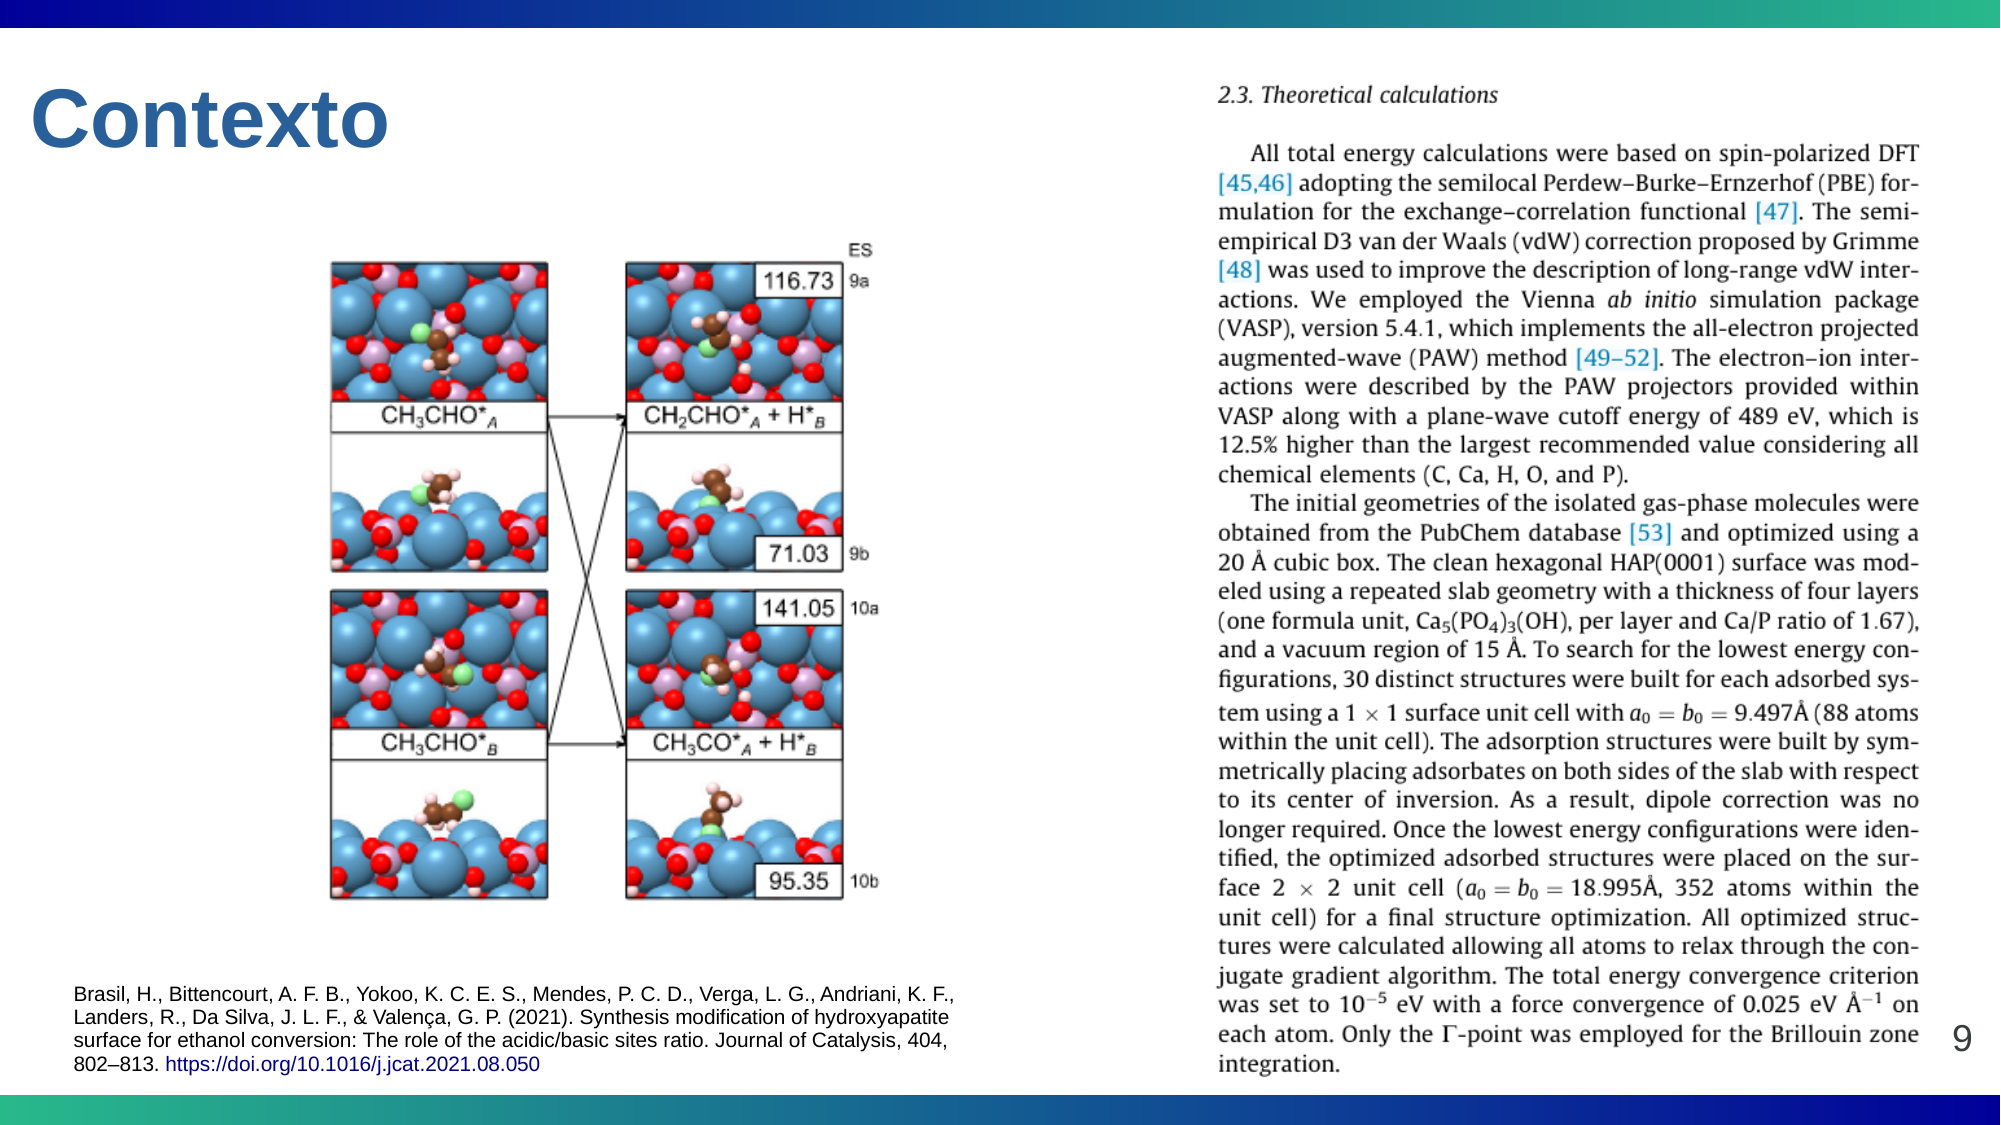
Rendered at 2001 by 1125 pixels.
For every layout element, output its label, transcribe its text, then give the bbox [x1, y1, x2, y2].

text_box Brasil, H., Bittencourt, A. F. B., Yokoo, K. C. E. S., Mendes, P. C. D., Verga, L. G., Andriani, K. F., Landers, R., Da Silva, J. L. F., & Valença, G. P. (2021). Synthesis modification of hydroxyapatite surface for ethanol conversion: The role of the acidic/basic sites ratio. Journal of Catalysis, 404, 802–813. https://doi.org/10.1016/j.jcat.2021.08.050 [58, 975, 976, 1088]
text_box [0, 1095, 2000, 1125]
text_box <number> [1936, 1010, 1988, 1081]
picture [1200, 68, 1936, 1081]
text_box [0, 0, 2000, 28]
text_box Contexto [15, 31, 1719, 210]
picture [300, 224, 896, 916]
